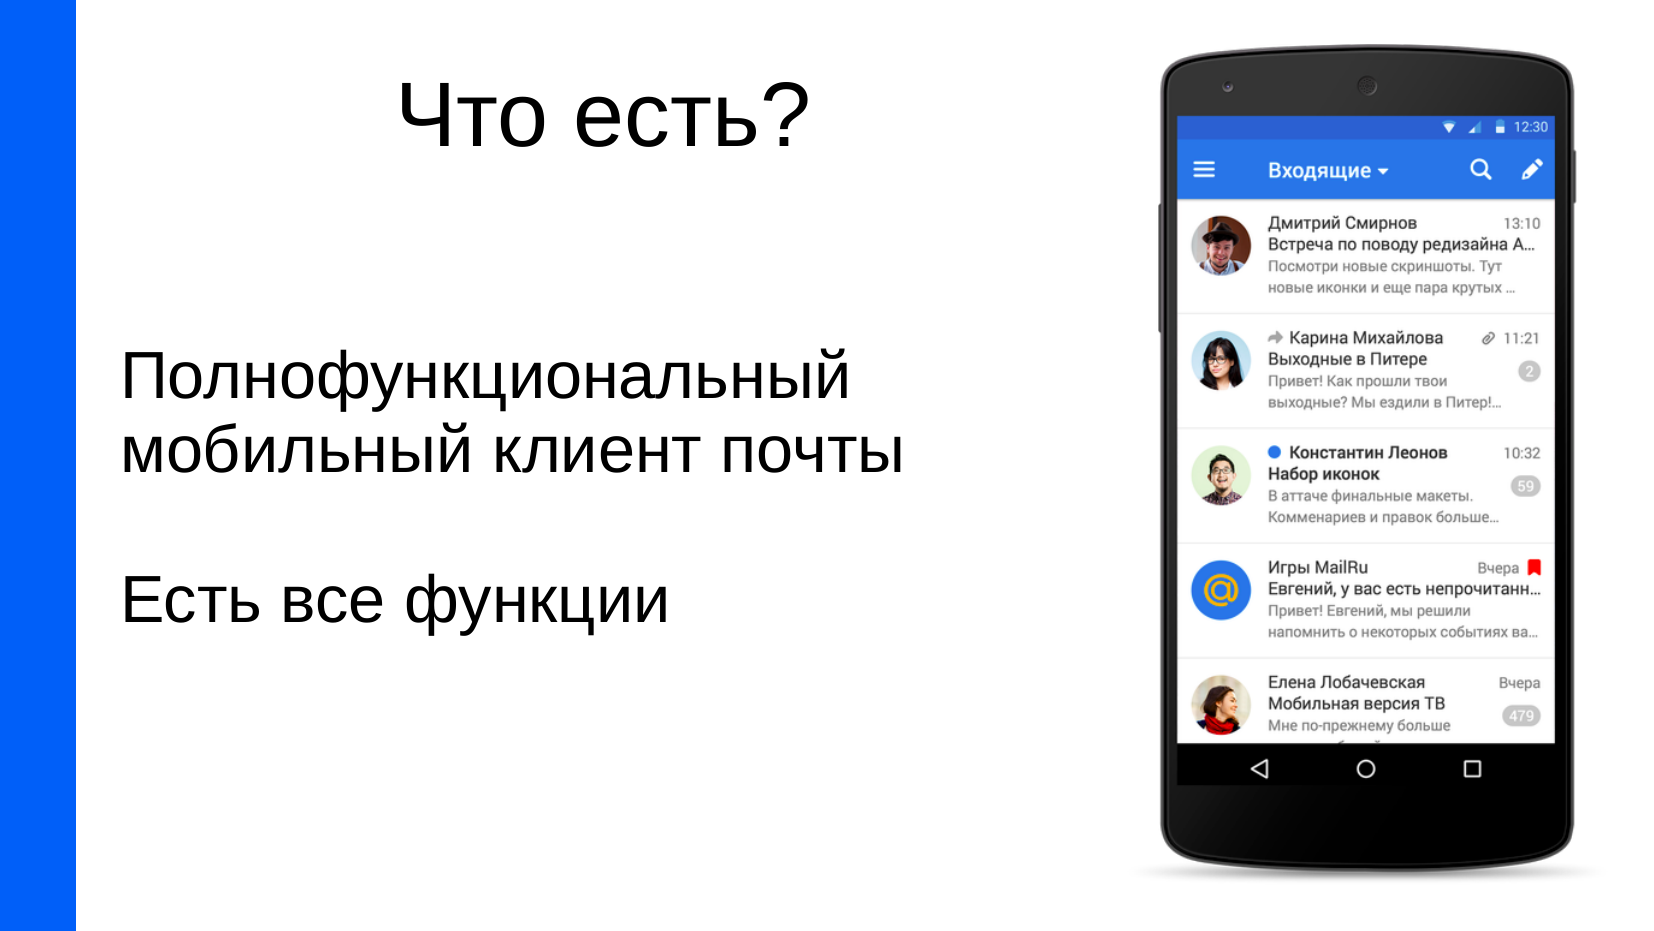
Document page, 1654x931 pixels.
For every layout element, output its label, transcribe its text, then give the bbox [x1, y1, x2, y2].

picture [1127, 44, 1608, 886]
subtitle Полнофункциональный мобильный клиент почты Есть все функции [120, 217, 1127, 757]
title Что есть? [82, 37, 1126, 193]
